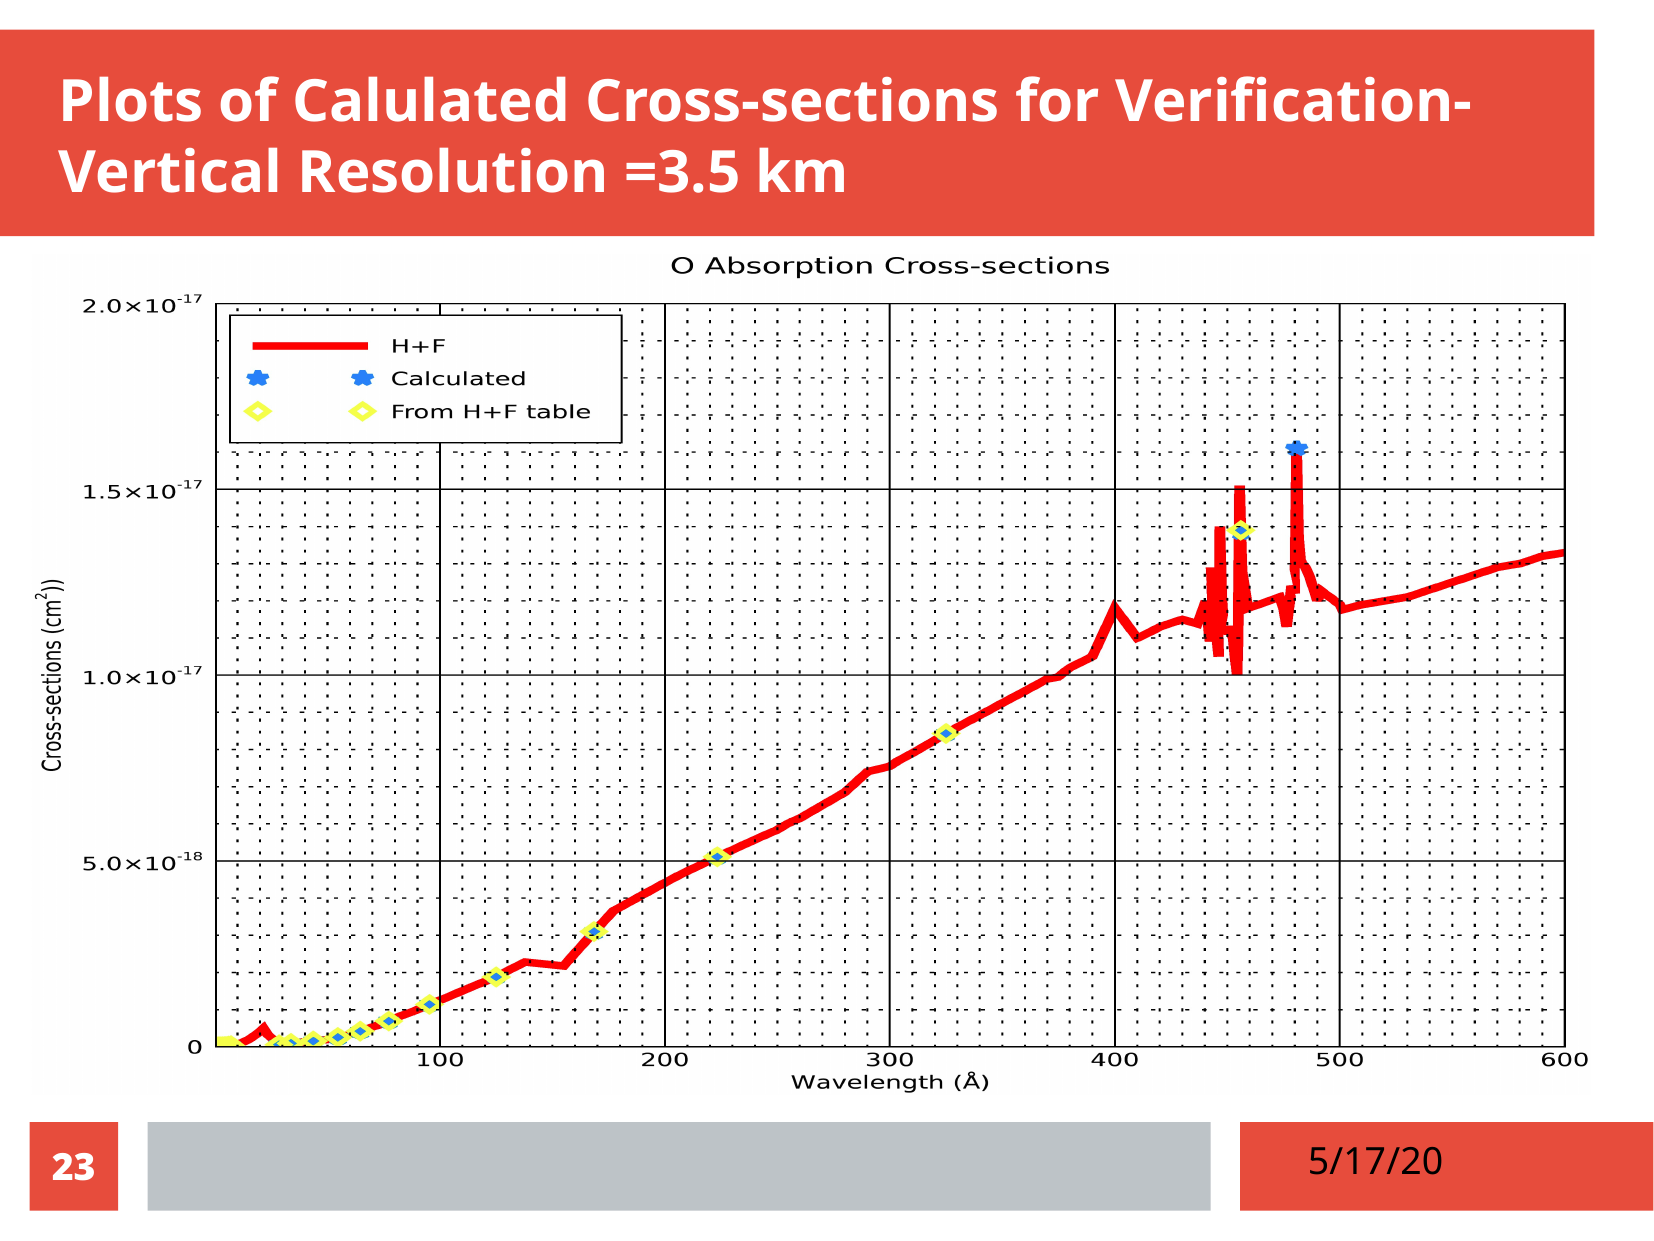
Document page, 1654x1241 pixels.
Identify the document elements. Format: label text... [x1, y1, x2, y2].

title [0, 1045, 1654, 1201]
title Plots of Calulated Cross-sections for Verification- Vertical Resolution =3.5 km [59, 59, 1595, 207]
text_box 5/17/20 [1293, 1127, 1516, 1201]
picture [31, 254, 1591, 1096]
